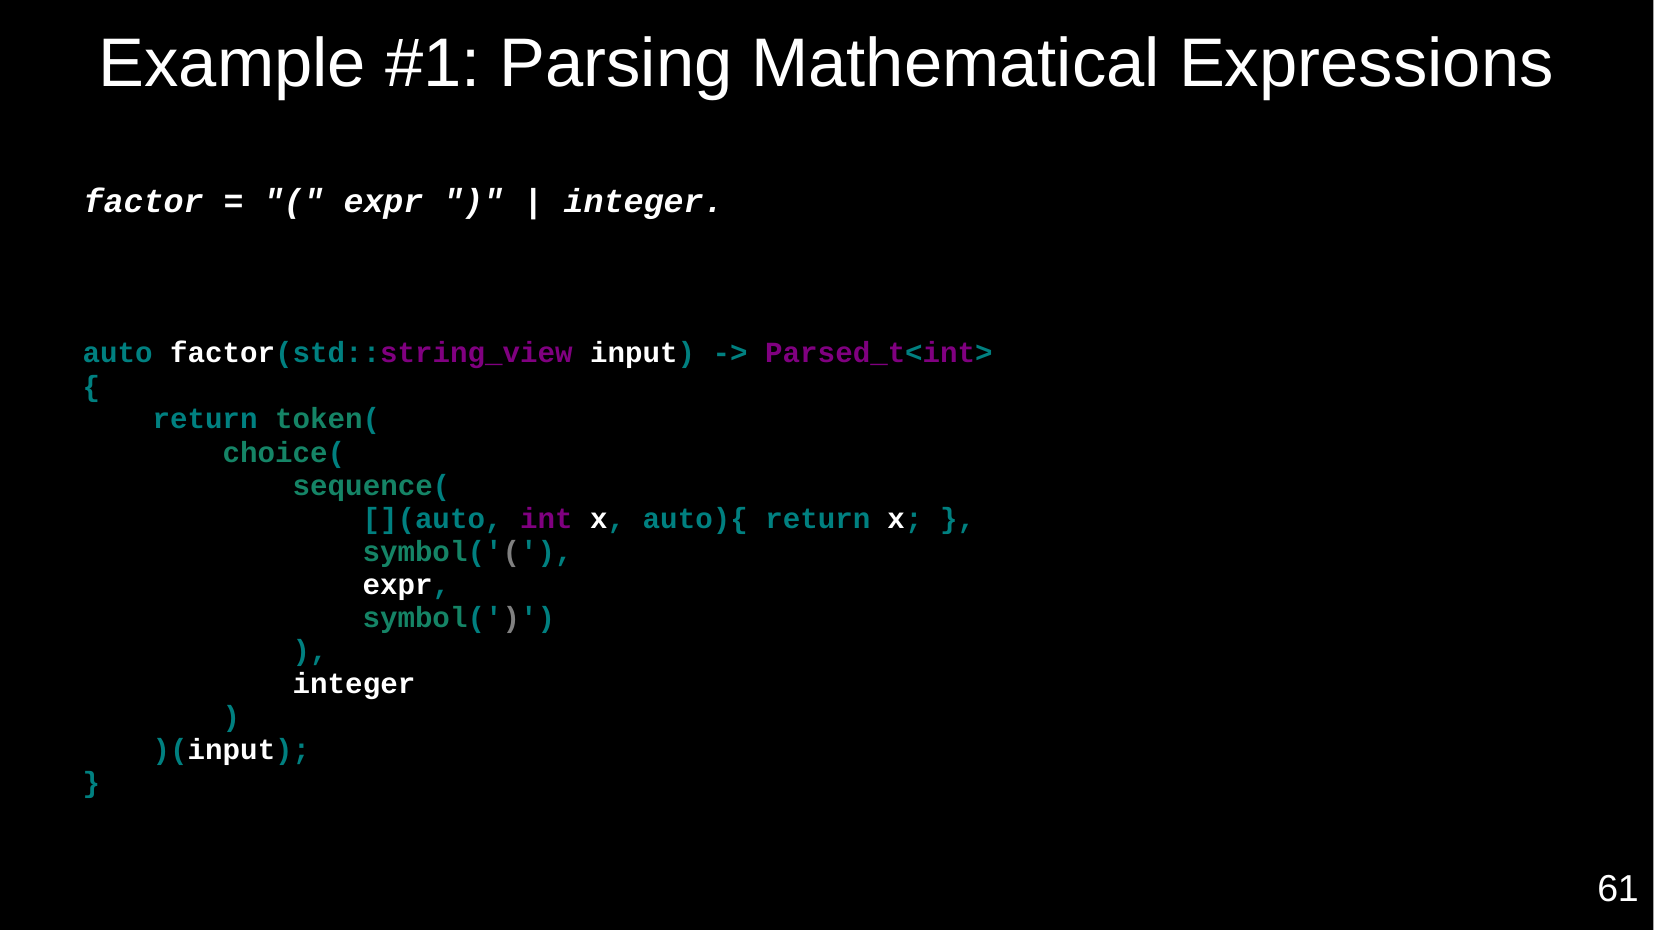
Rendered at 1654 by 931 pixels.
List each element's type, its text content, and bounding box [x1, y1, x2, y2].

subtitle auto factor(std::string_view input) -> Parsed_t<int> { return token( choice( sequence( [](auto, int x, auto){ return x; }, symbol('('), expr, symbol(')') ), integer ) )(input); } [82, 121, 1571, 884]
text_box factor = "(" expr ")" | integer. [83, 184, 1572, 376]
text_box <number> [1024, 860, 1654, 931]
title Example #1: Parsing Mathematical Expressions [82, 4, 1571, 121]
